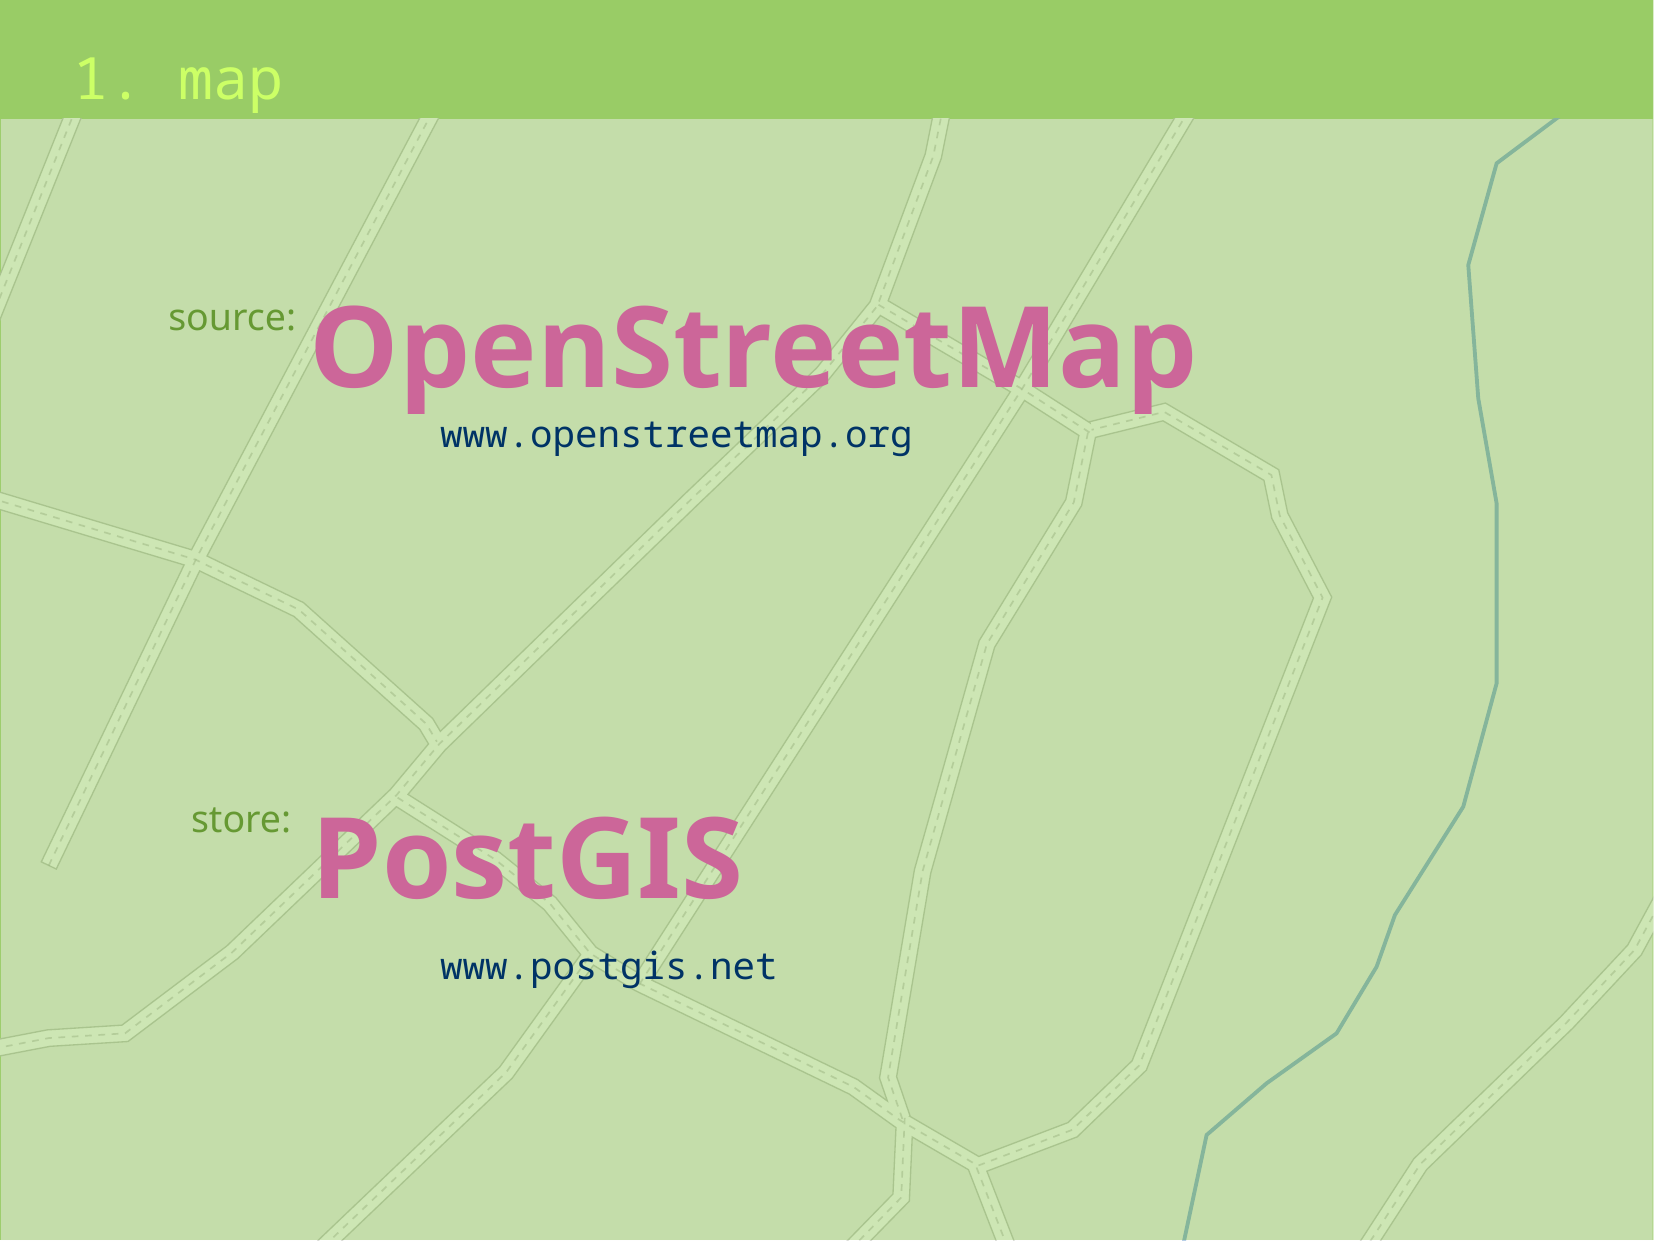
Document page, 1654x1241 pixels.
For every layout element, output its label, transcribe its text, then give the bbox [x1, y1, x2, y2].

text_box 1. map [59, 29, 299, 115]
text_box store: [176, 785, 296, 858]
picture [0, 118, 1654, 1241]
text_box www.postgis.net [425, 932, 793, 993]
text_box source: [153, 283, 295, 356]
text_box www.openstreetmap.org [425, 400, 928, 461]
text_box OpenStreetMap [295, 259, 1093, 446]
text_box PostGIS [296, 770, 709, 957]
